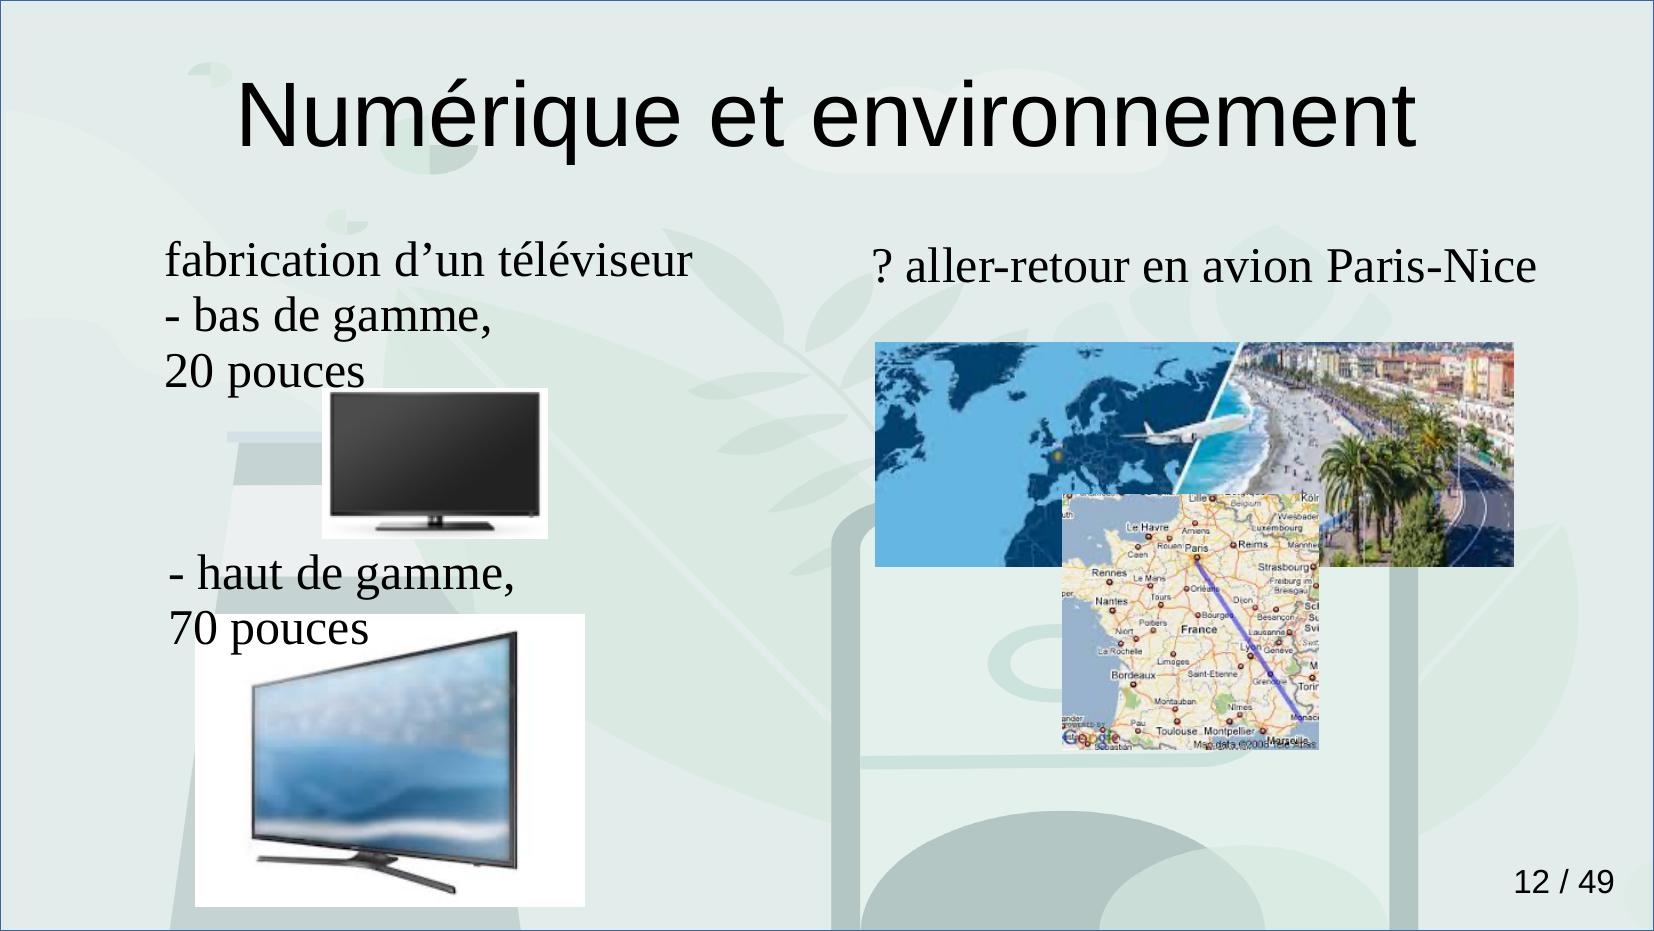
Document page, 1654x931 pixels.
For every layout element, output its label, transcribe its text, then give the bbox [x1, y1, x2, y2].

text_box - haut de gamme, 70 pouces [153, 537, 626, 663]
title Numérique et environnement [82, 37, 1571, 193]
text_box <number> / 49 [1341, 855, 1630, 926]
picture [322, 406, 548, 537]
text_box fabrication d’un téléviseur - bas de gamme, 20 pouces [150, 224, 709, 406]
text_box [0, 0, 1654, 931]
text_box ? aller-retour en avion Paris-Nice [856, 230, 1565, 301]
picture [195, 663, 585, 907]
picture [875, 342, 1514, 751]
